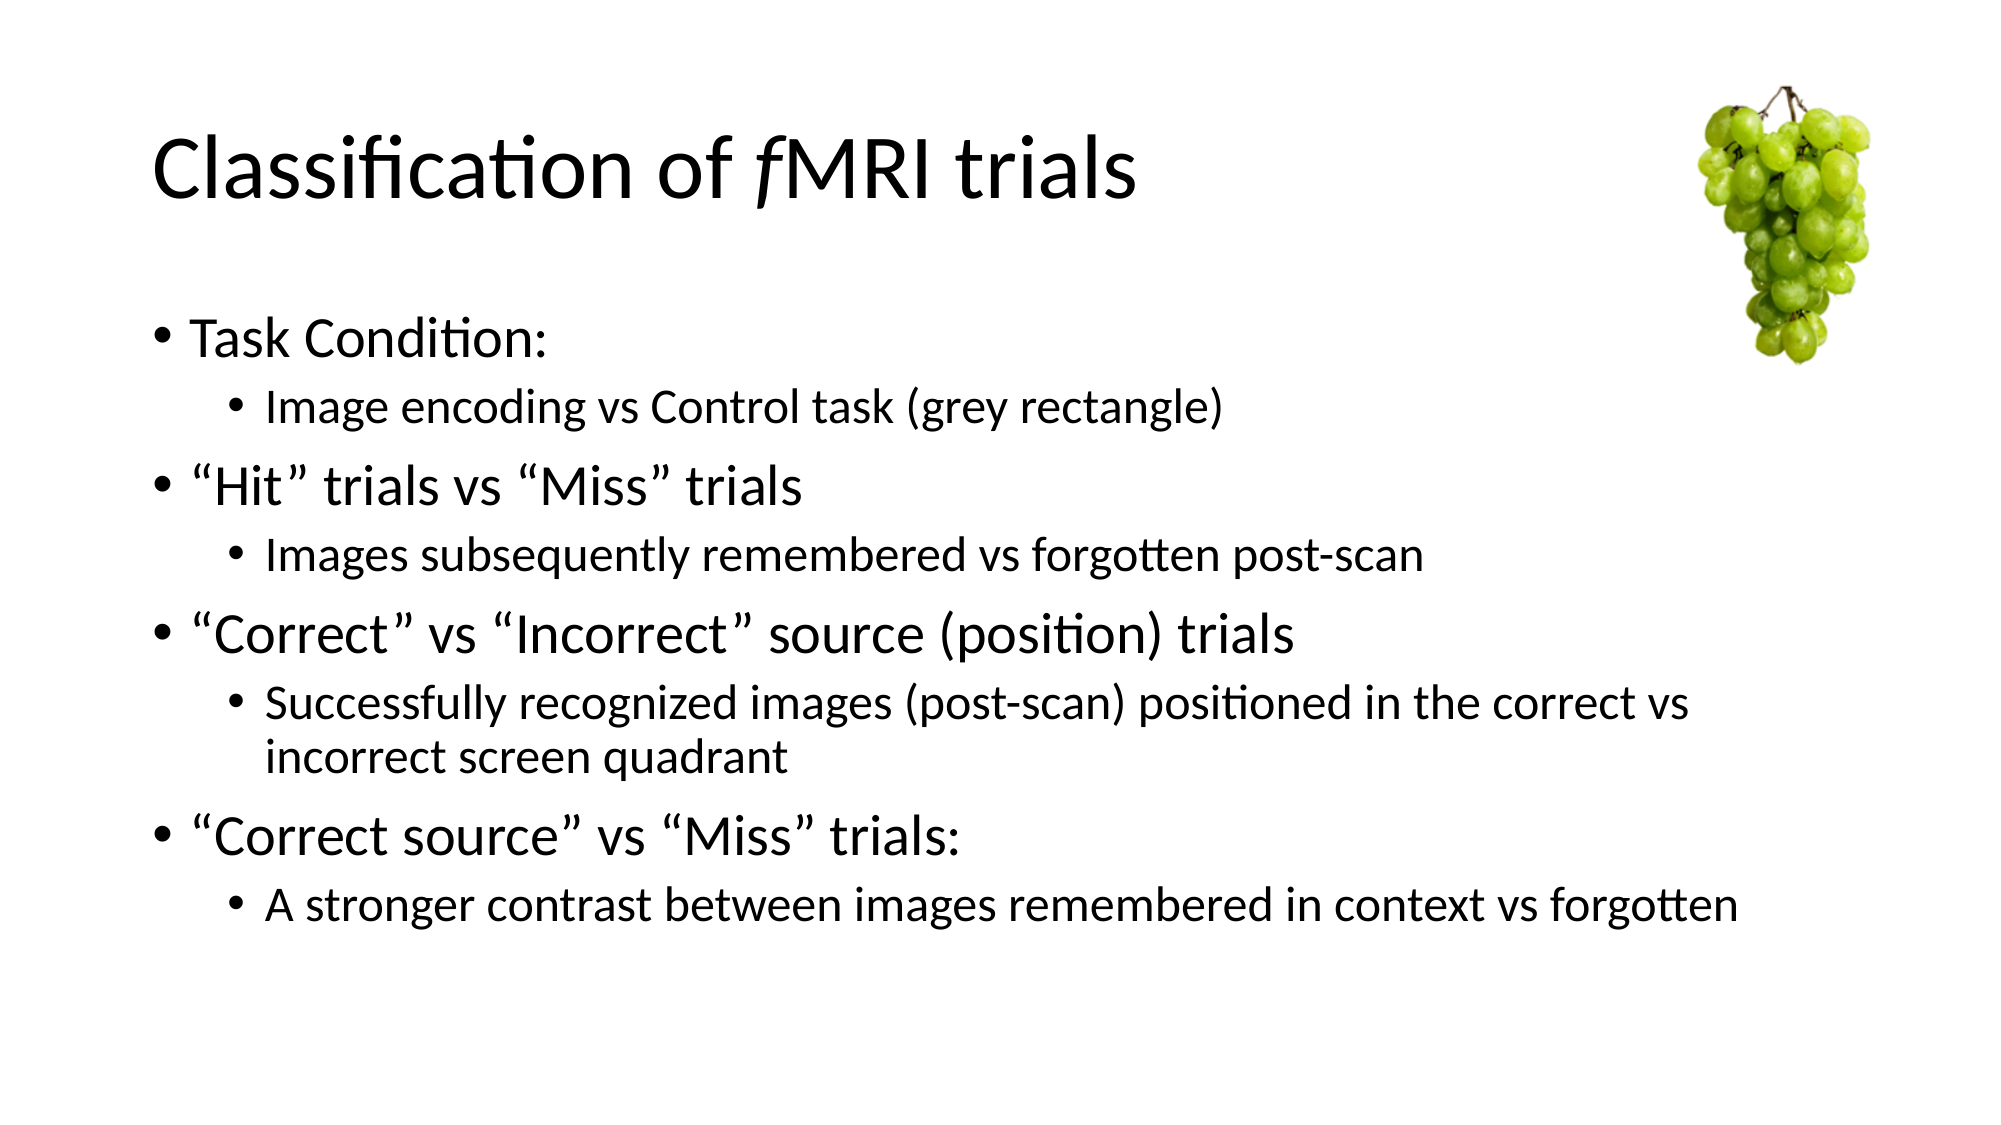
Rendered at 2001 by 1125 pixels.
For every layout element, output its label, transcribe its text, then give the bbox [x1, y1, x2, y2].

title Classification of fMRI trials [137, 59, 1863, 278]
picture [1634, 72, 1945, 383]
list Task Condition: Image encoding vs Control task (grey rectangle) “Hit” trials vs “Miss” trials Images subsequently remembered vs forgotten post-scan “Correct” vs “Incorrect” source (position) trials Successfully recognized images (post-scan) positioned in the correct vs incorrect screen quadrant “Correct source” vs “Miss” trials: A stronger contrast between images remembered in context vs forgotten [137, 299, 1863, 1014]
